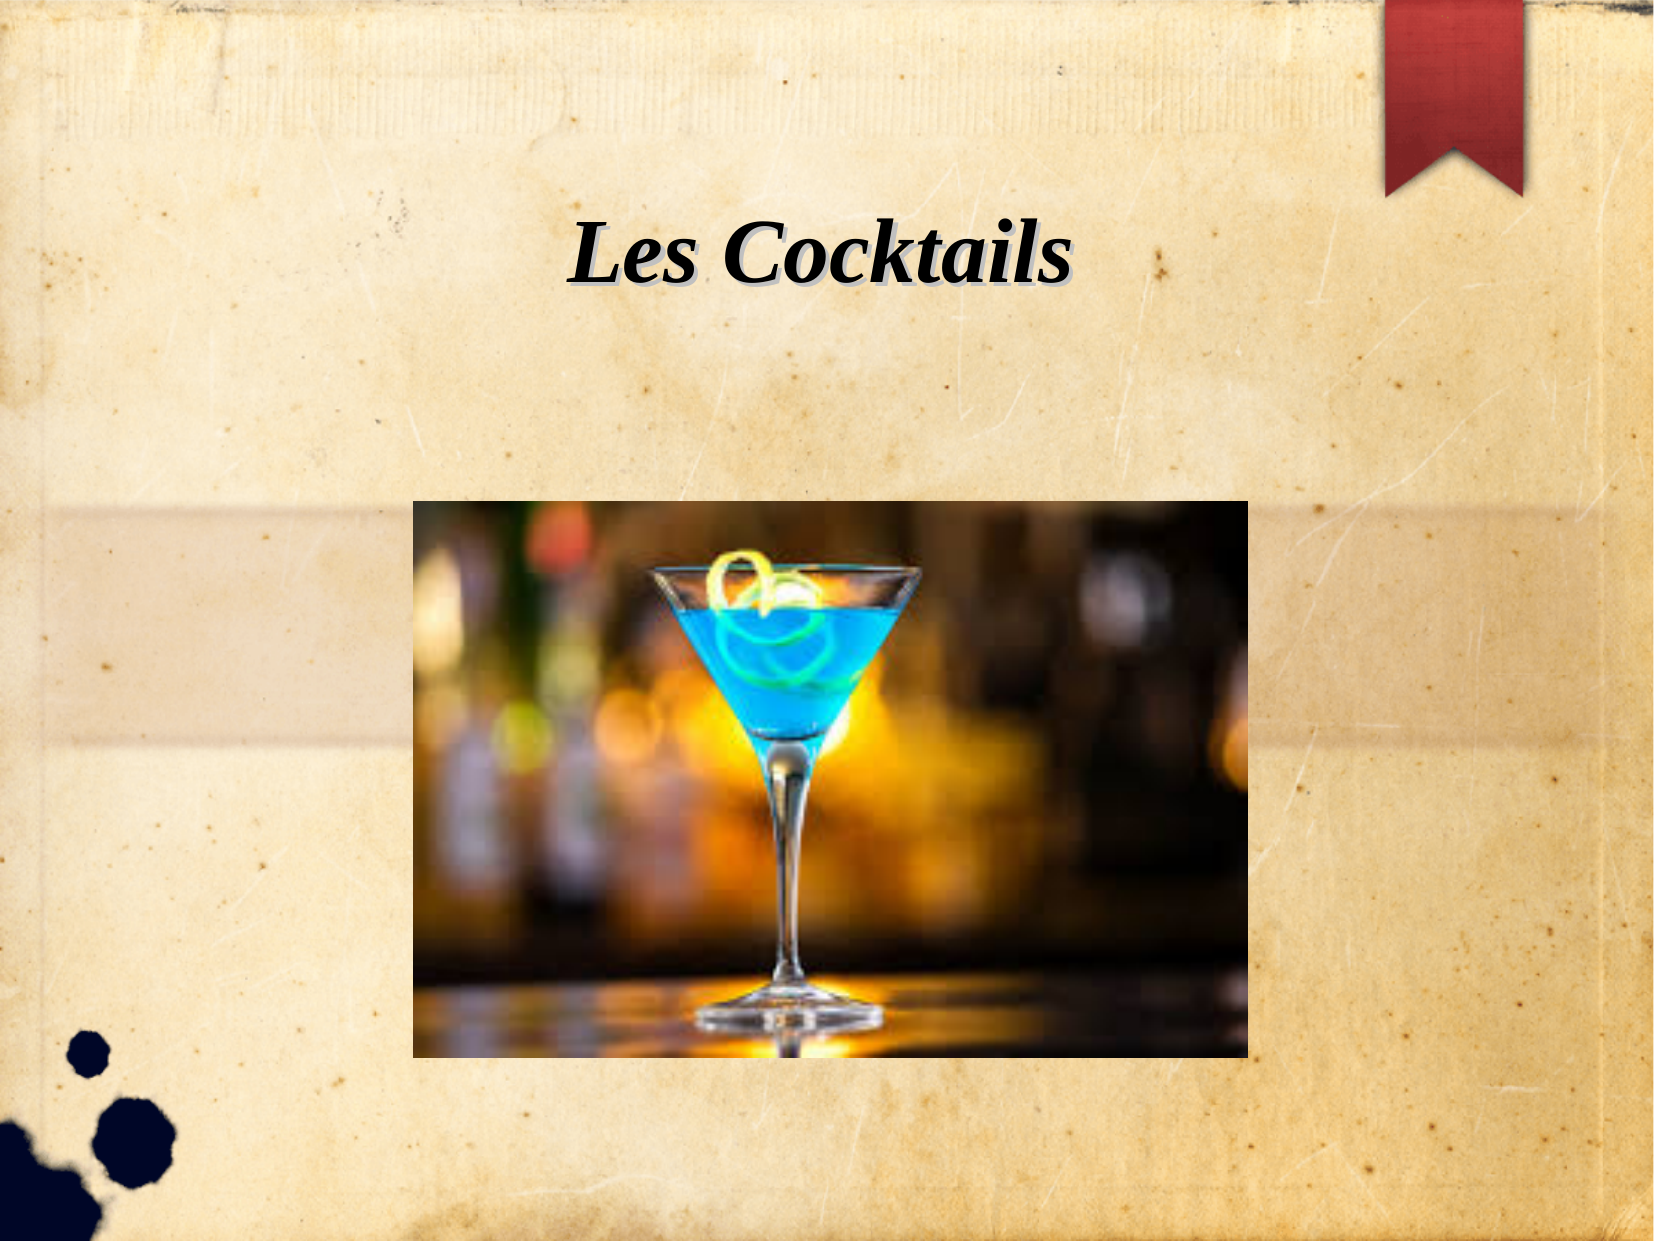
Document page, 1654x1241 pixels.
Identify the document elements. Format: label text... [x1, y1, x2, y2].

title Les Cocktails [76, 147, 1565, 355]
picture [0, 0, 1654, 1241]
